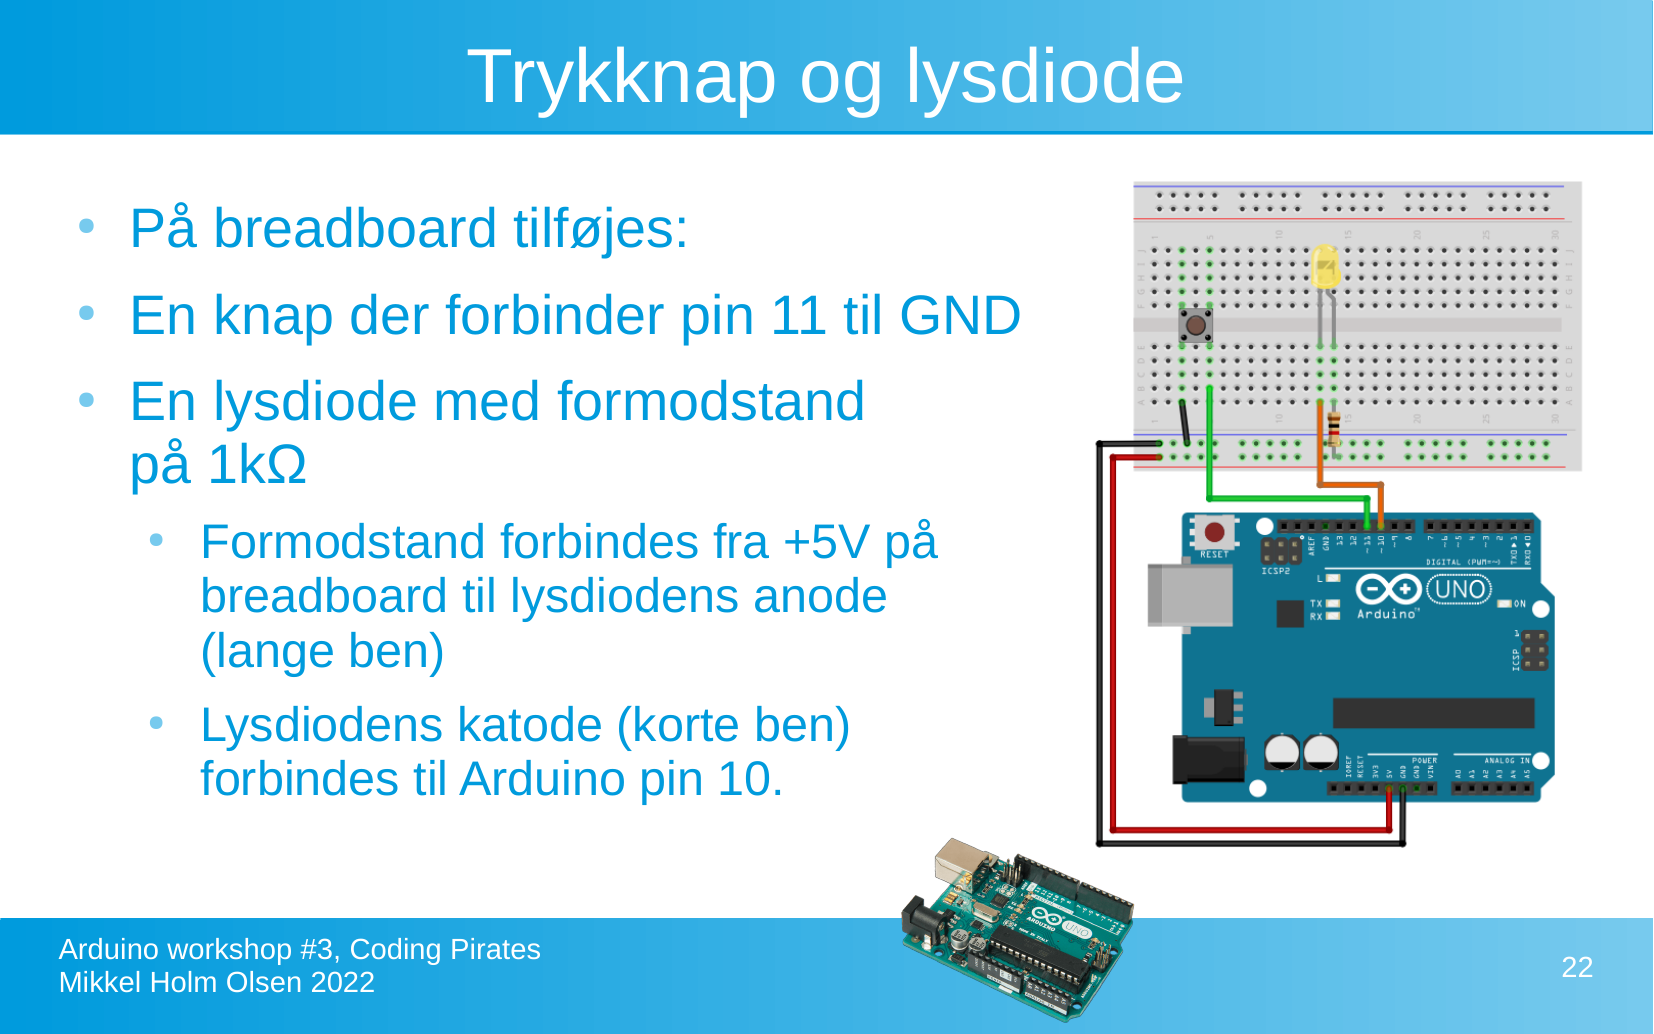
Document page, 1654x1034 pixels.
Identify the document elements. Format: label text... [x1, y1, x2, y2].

list På breadboard tilføjes: En knap der forbinder pin 11 til GND En lysdiode med formodstand på 1kΩ Formodstand forbindes fra +5V på breadboard til lysdiodens anode (lange ben) Lysdiodens katode (korte ben) forbindes til Arduino pin 10. [58, 196, 1068, 854]
picture [900, 157, 1613, 1024]
title Trykknap og lysdiode [58, 32, 1594, 120]
